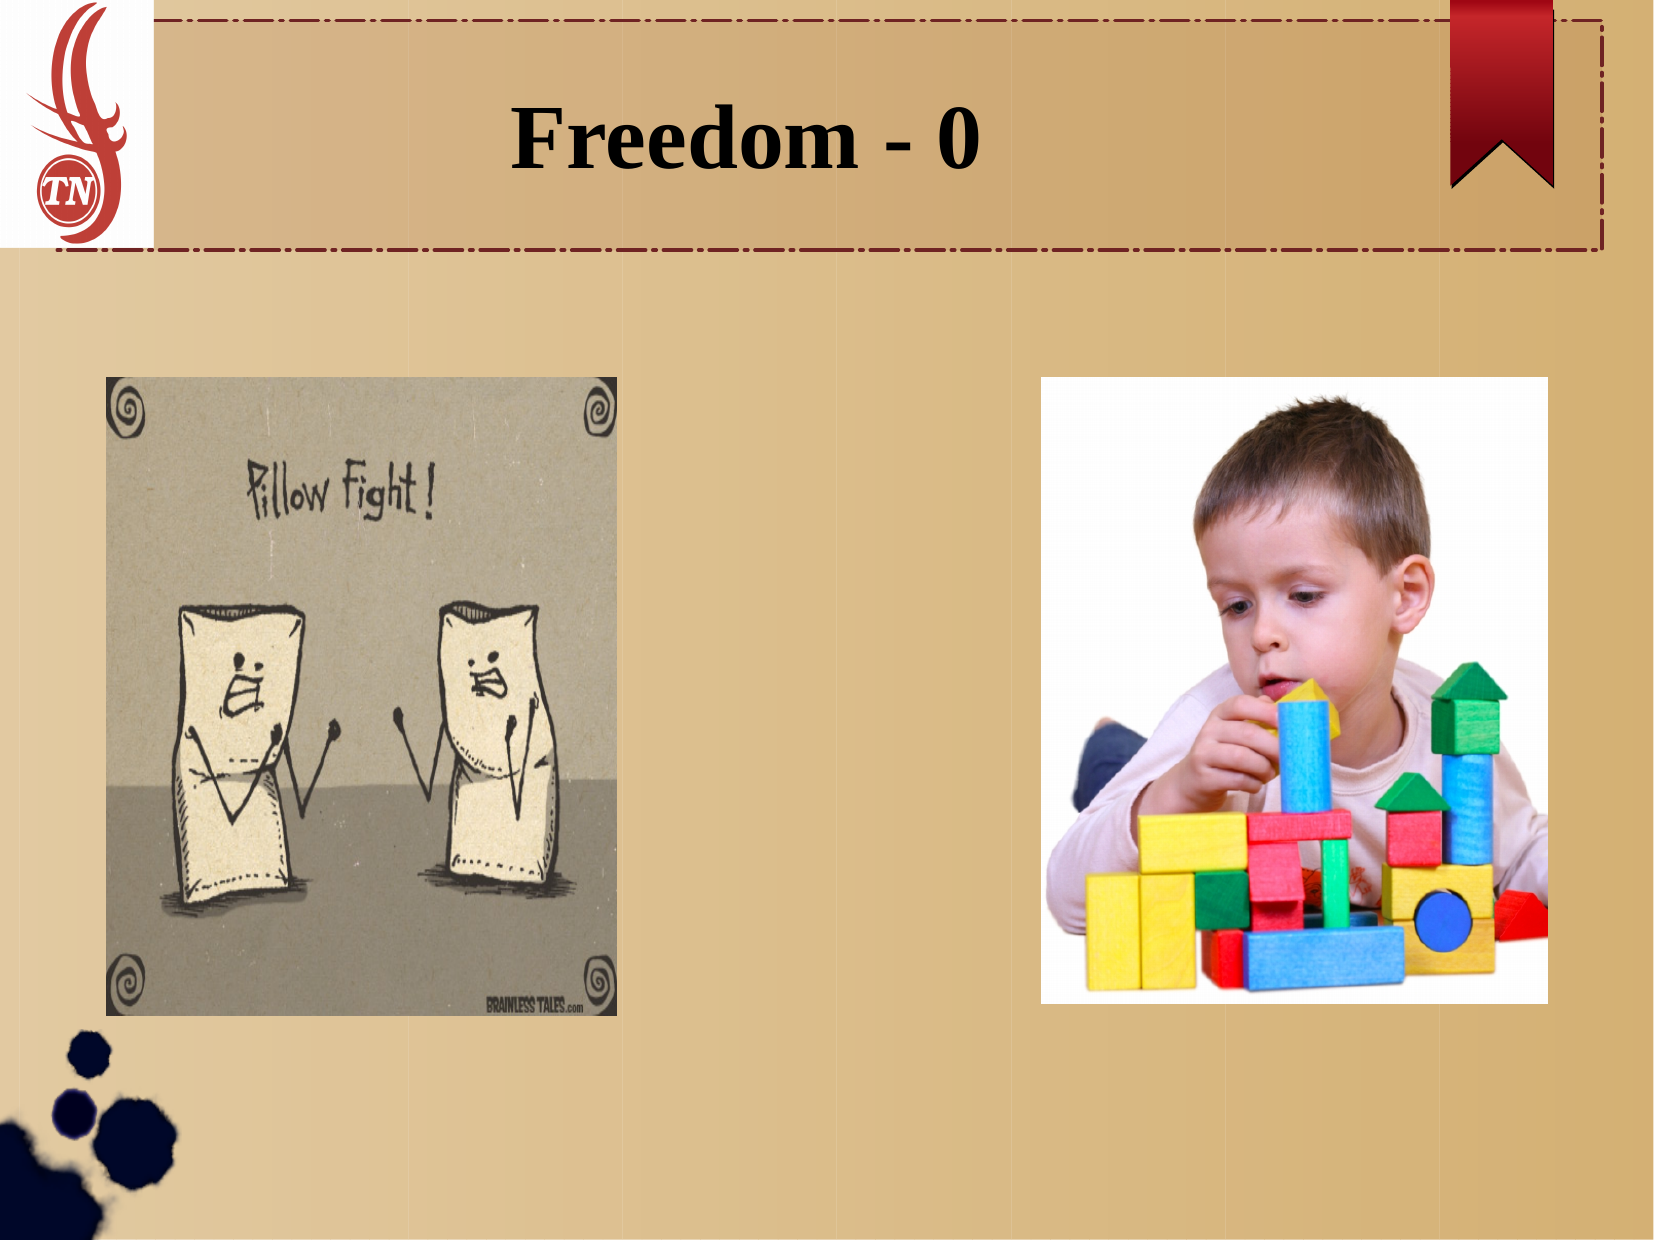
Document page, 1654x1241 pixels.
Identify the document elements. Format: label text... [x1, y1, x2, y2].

picture [0, 0, 154, 249]
picture [1041, 377, 1548, 1004]
title Freedom - 0 [154, 47, 1412, 229]
picture [106, 377, 617, 1016]
